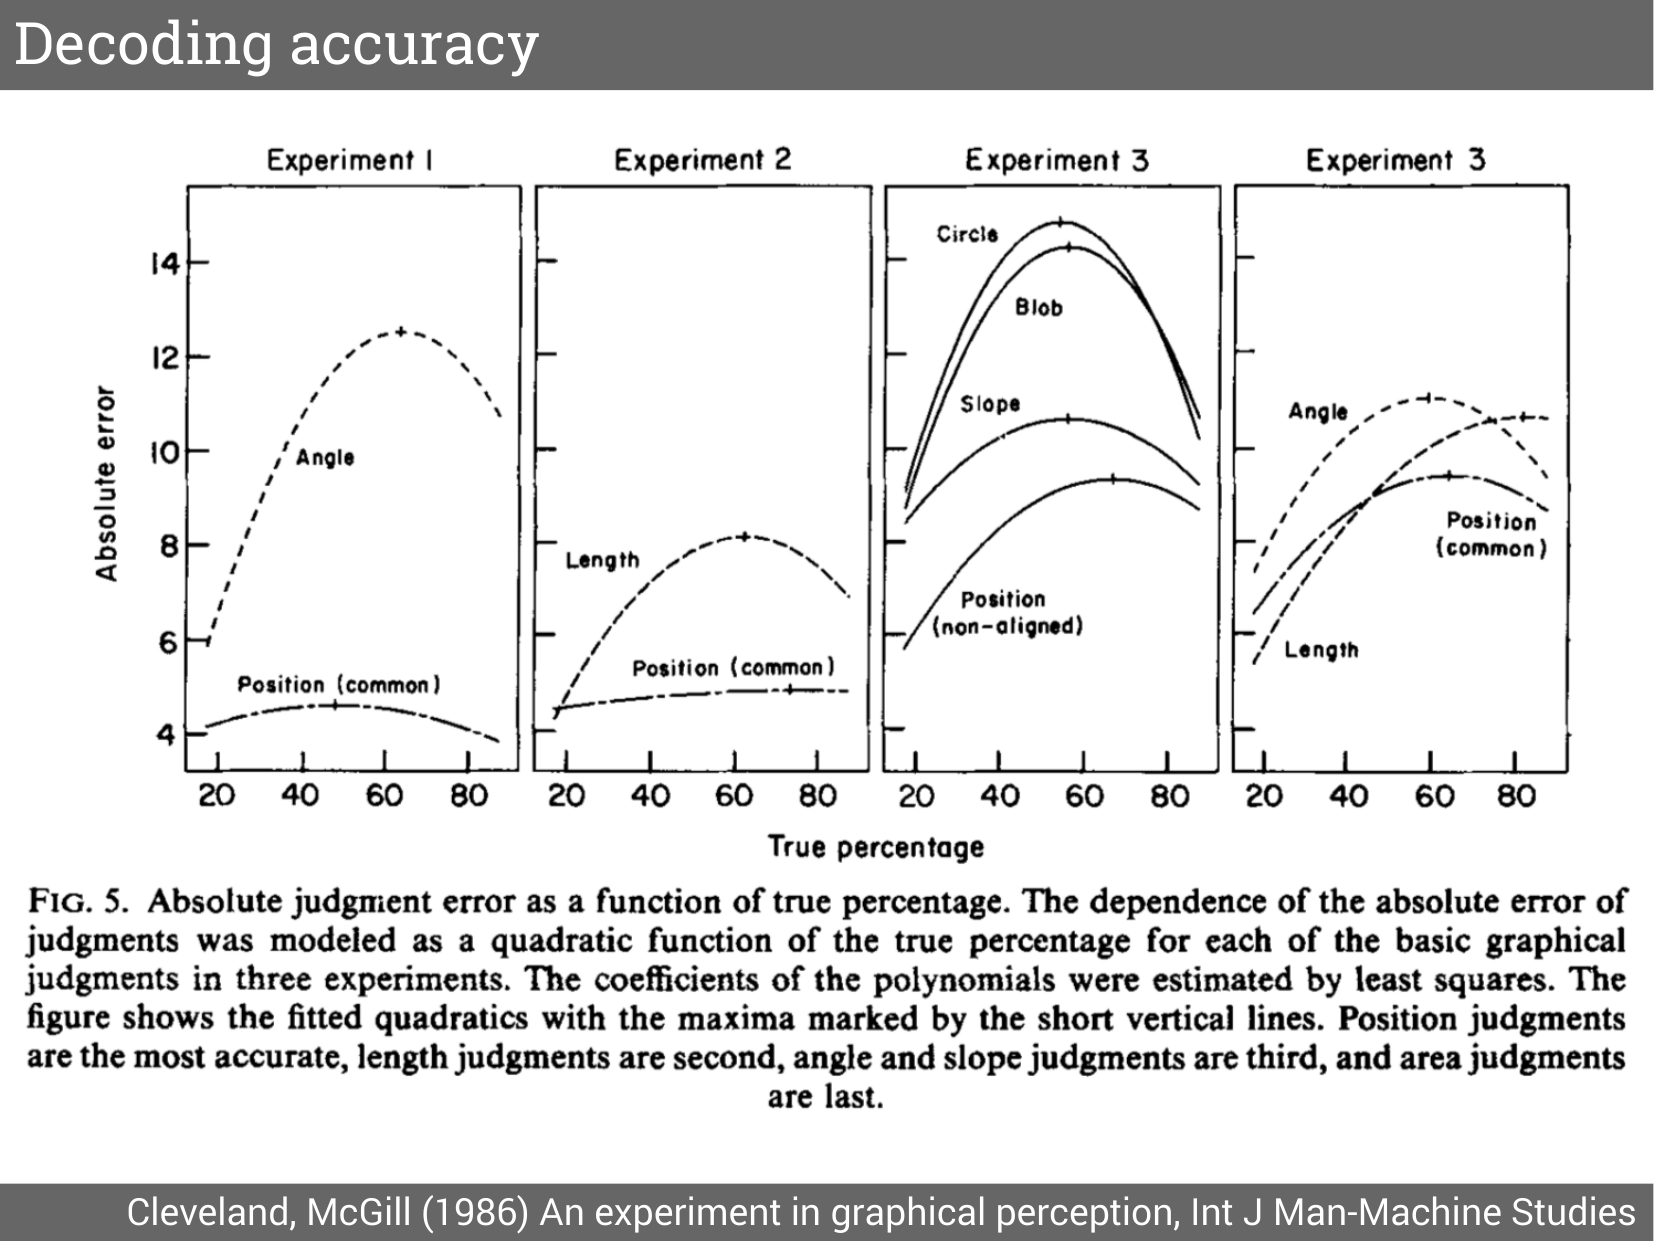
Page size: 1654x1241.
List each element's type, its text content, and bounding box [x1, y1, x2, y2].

picture [0, 118, 1654, 1129]
text_box Cleveland, McGill (1986) An experiment in graphical perception, Int J Man-Machine Studies [0, 1183, 1654, 1241]
text_box Decoding accuracy [0, 0, 1654, 89]
